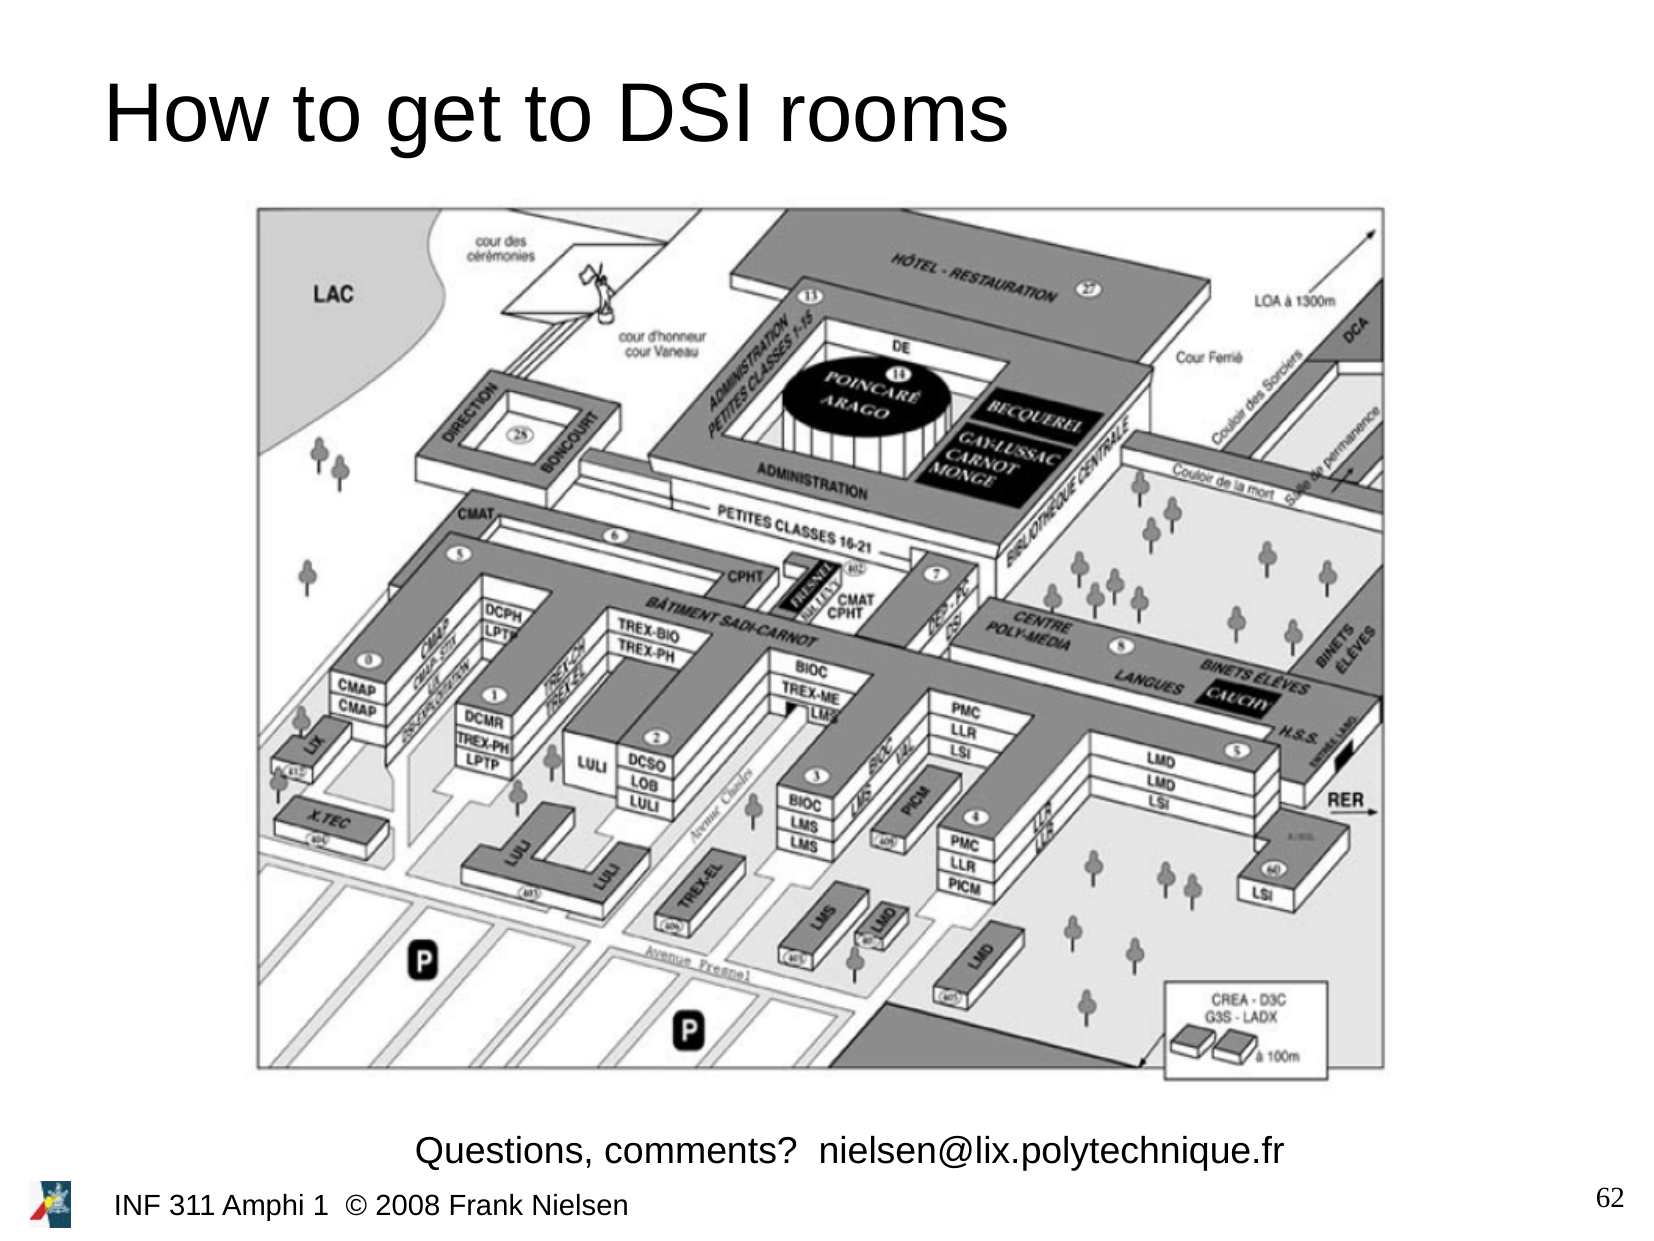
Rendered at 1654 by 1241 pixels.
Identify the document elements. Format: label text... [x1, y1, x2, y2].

picture [29, 1181, 71, 1228]
text_box How to get to DSI rooms [88, 59, 1026, 167]
text_box Questions, comments? nielsen@lix.polytechnique.fr [400, 1122, 1300, 1179]
picture [240, 194, 1418, 1093]
